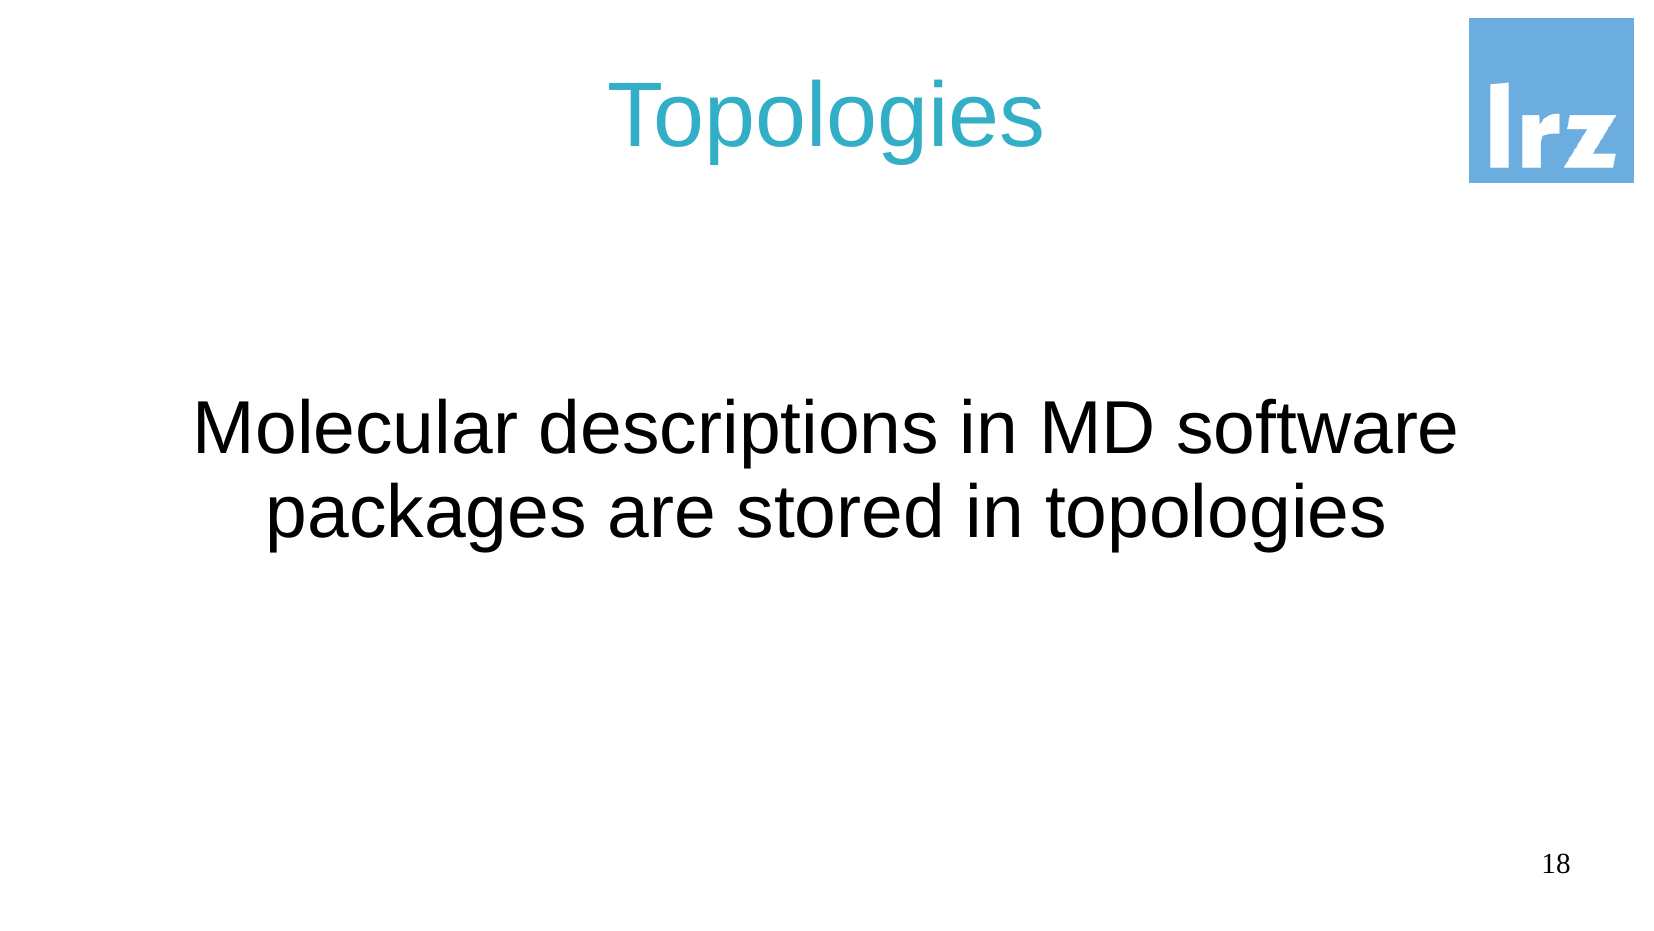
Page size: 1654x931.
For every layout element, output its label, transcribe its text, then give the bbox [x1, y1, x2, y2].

title Molecular descriptions in MD software packages are stored in topologies [82, 385, 1571, 554]
picture [1469, 18, 1634, 183]
title Topologies [82, 37, 1571, 193]
